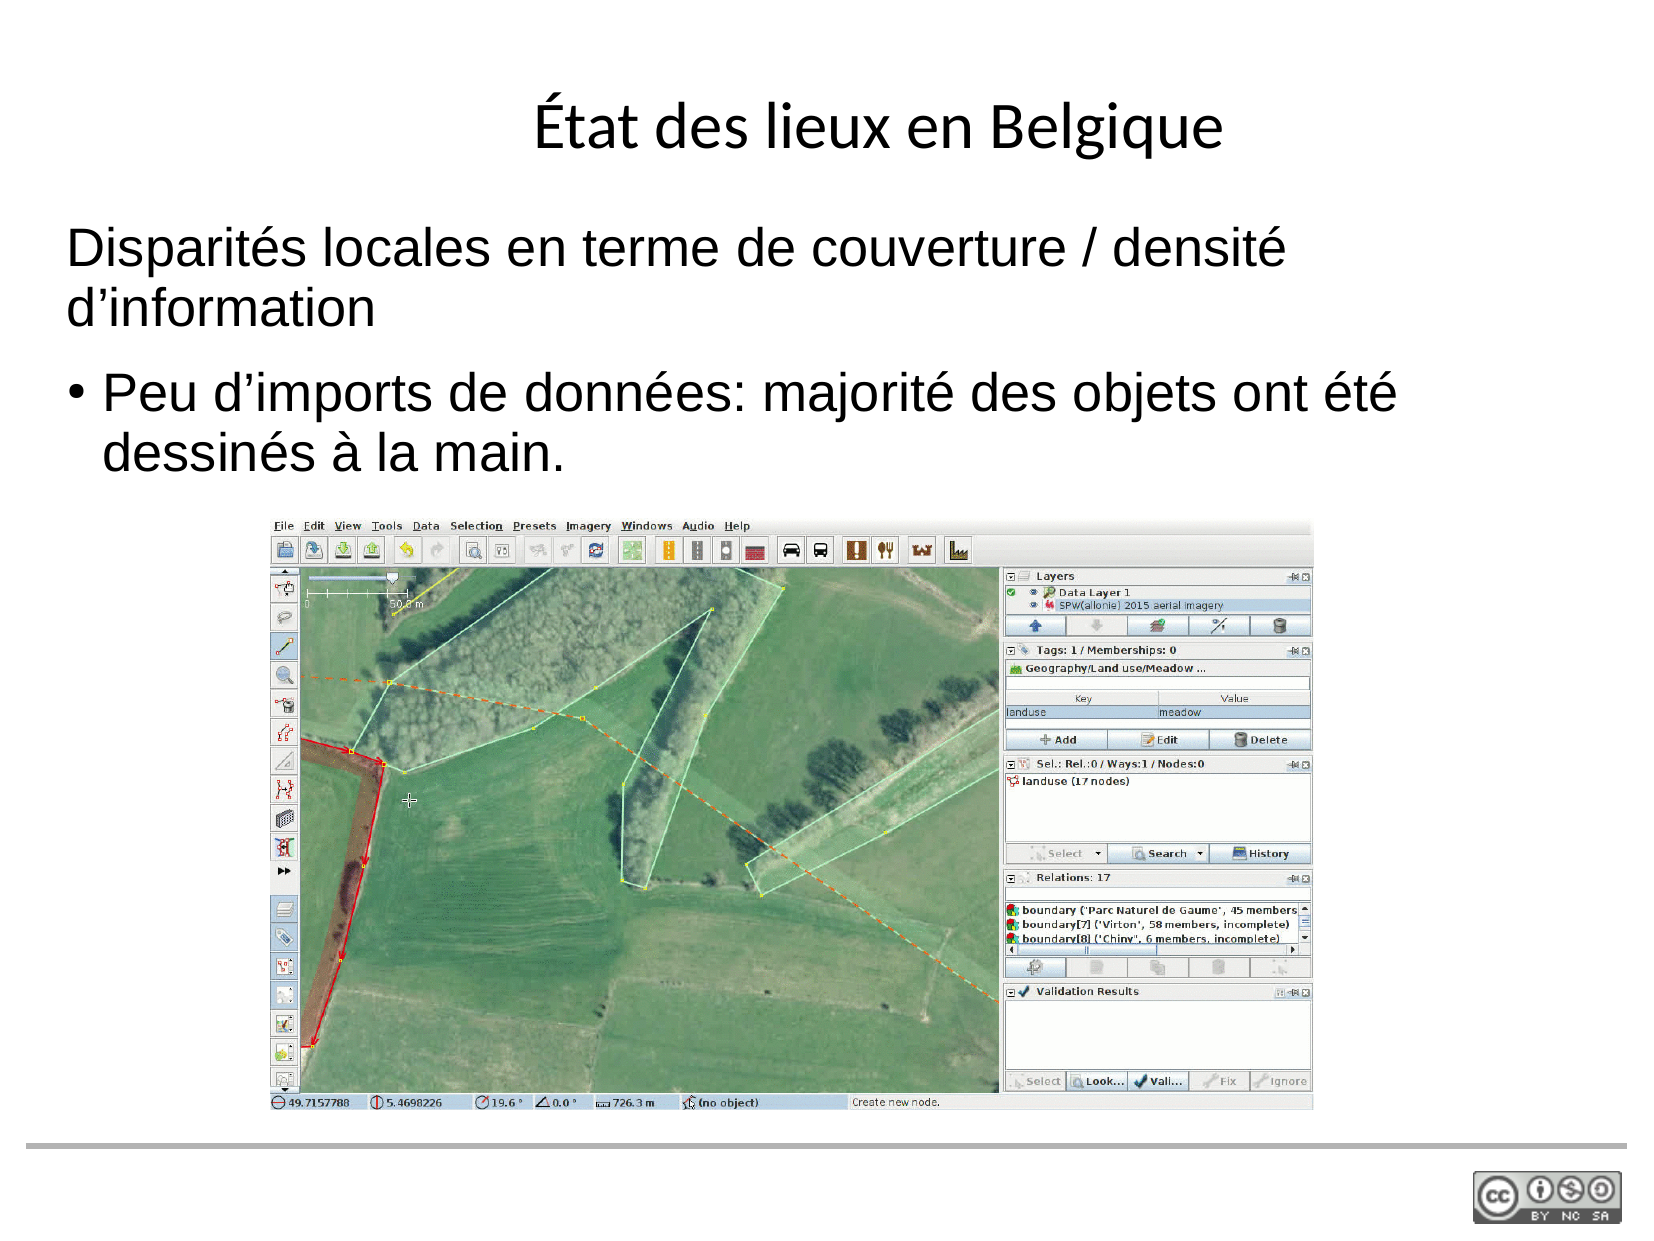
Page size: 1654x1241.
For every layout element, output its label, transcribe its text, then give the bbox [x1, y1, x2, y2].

picture [270, 518, 1314, 1111]
text_box Disparités locales en terme de couverture / densité d’information Peu d’imports de données: majorité des objets ont été dessinés à la main. [52, 210, 1501, 1192]
title État des lieux en Belgique [135, 18, 1624, 226]
